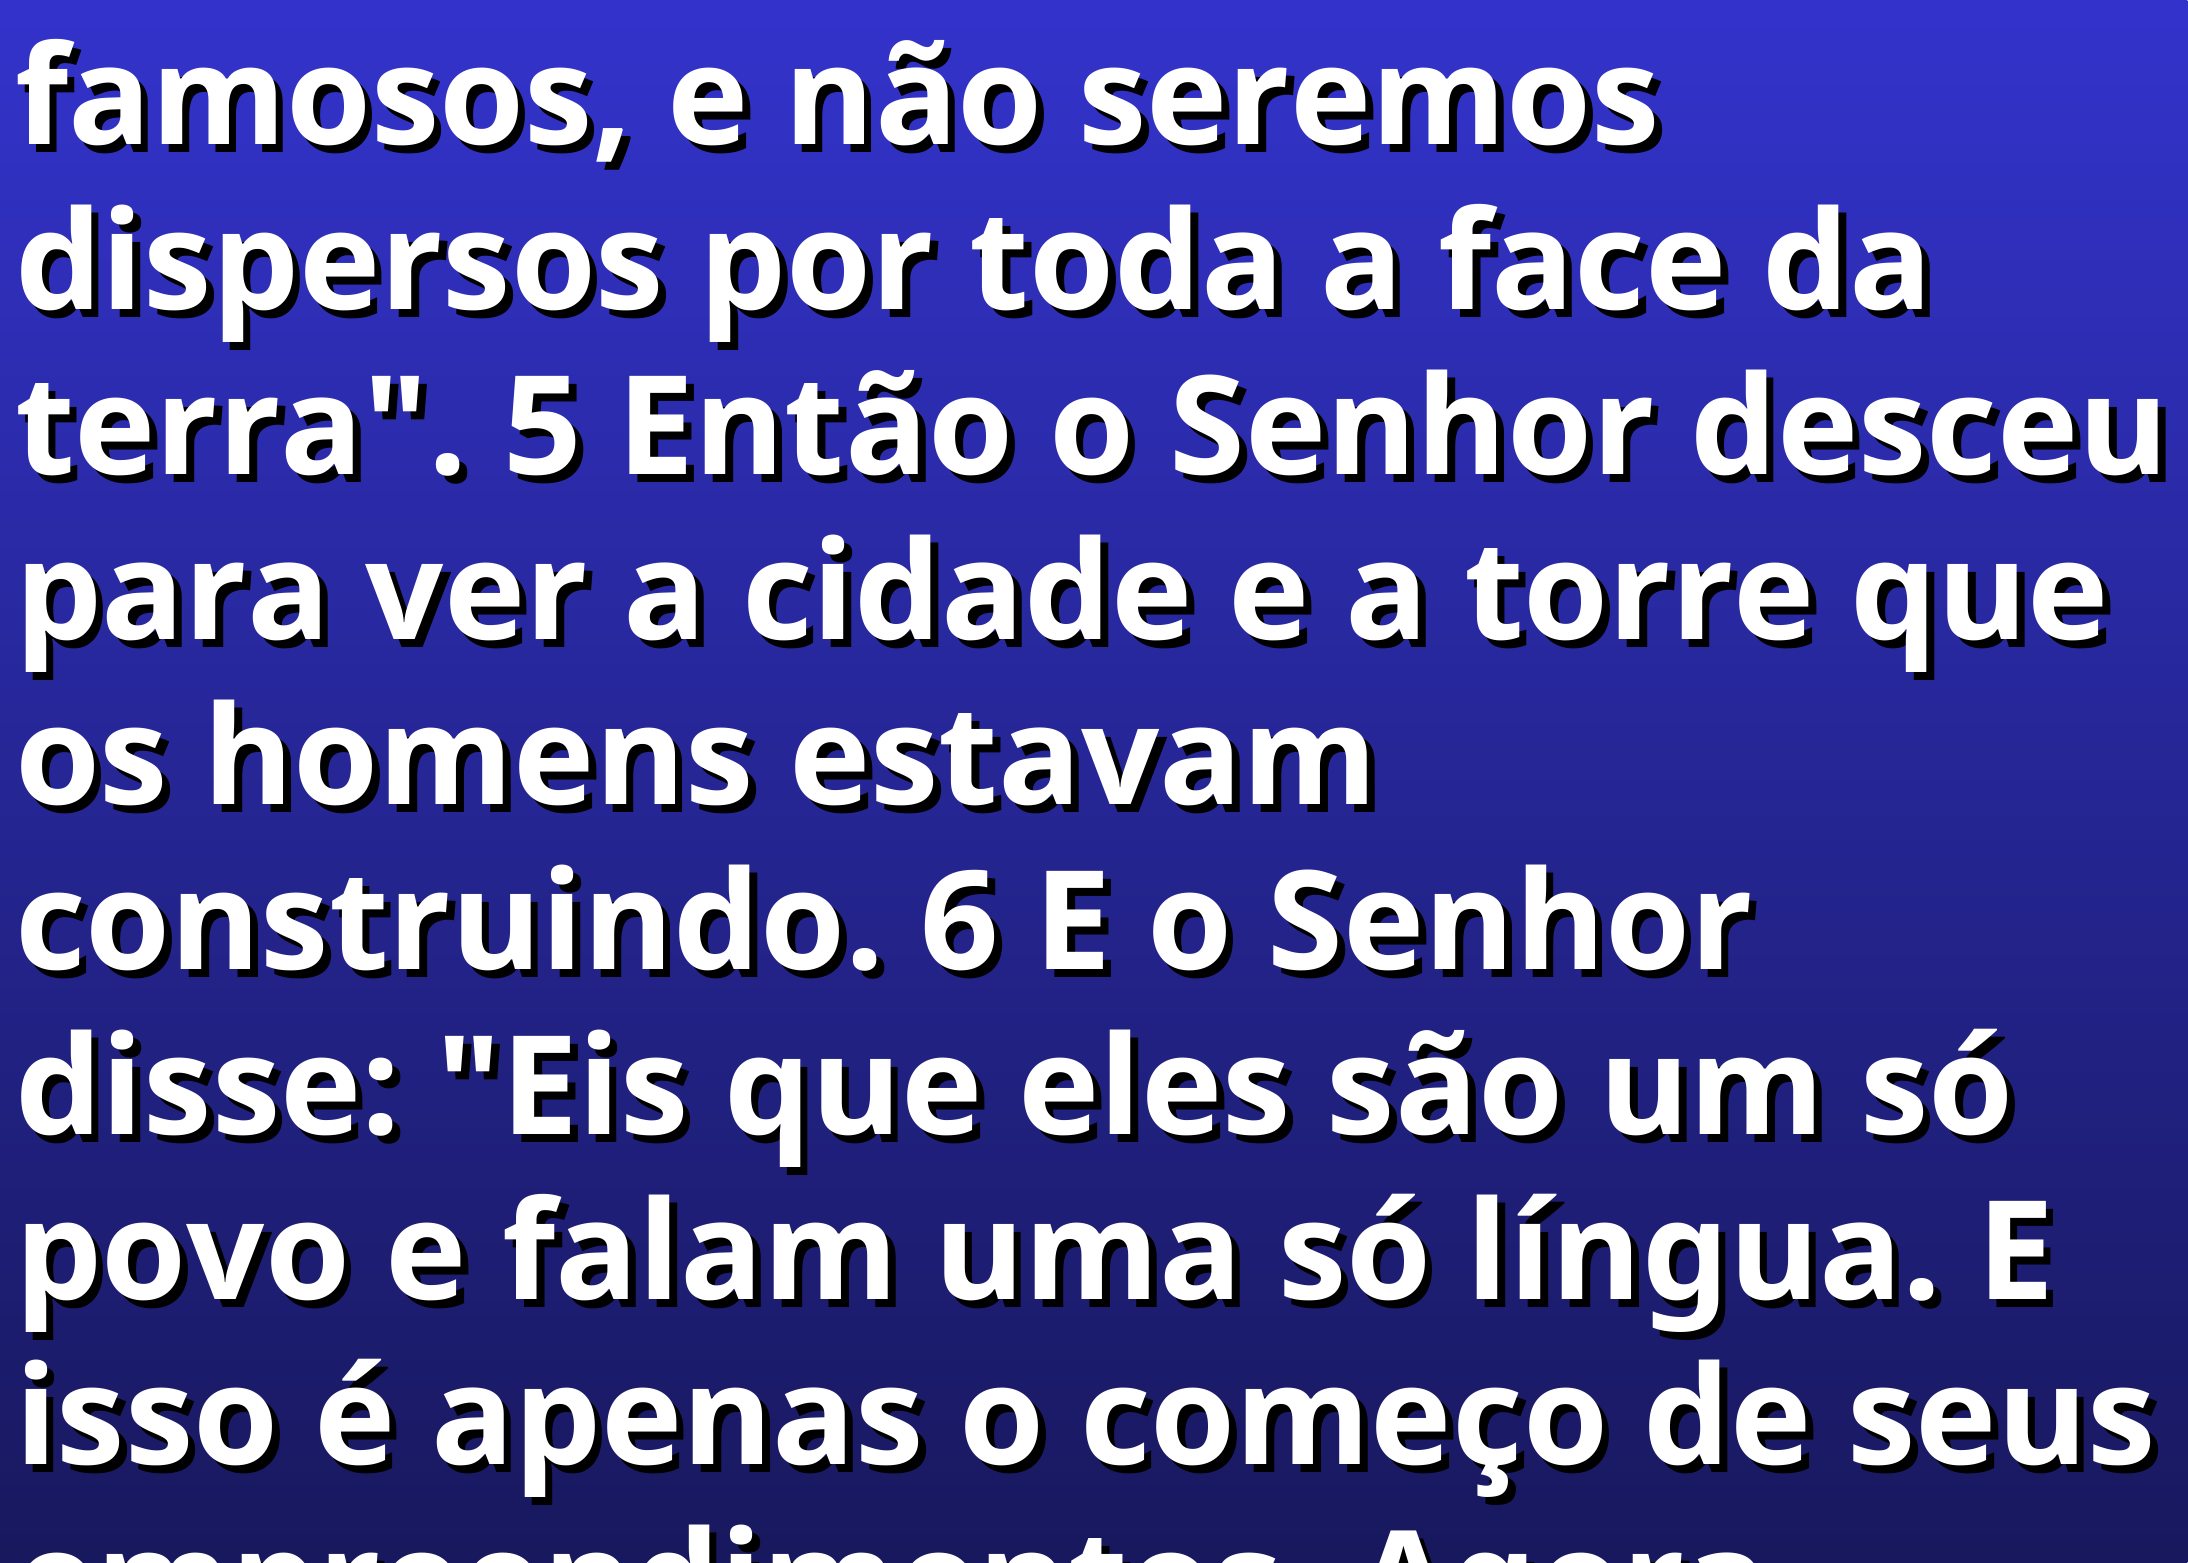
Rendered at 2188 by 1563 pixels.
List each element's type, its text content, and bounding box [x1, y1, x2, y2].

text_box famosos, e não seremos dispersos por toda a face da terra". 5 Então o Senhor desceu para ver a cidade e a torre que os homens estavam construindo. 6 E o Senhor disse: "Eis que eles são um só povo e falam uma só língua. E isso é apenas o começo de seus empreendimentos. Agora, nada os impedirá de fazer o que se propuseram. 7 Desçamos e confundamos a sua língua, de modo que não se entendam uns aos outros". 8 E o Senhor os dispersou daquele lugar por toda a superfície da terra, e eles cessaram de construir a cidade. 9 Por isso, foi chamada Babel, porque foi aí que o Senhor confundiu a linguagem de todo o mundo, e daí dispersou os homens por toda a terra. [0, 0, 2188, 1563]
